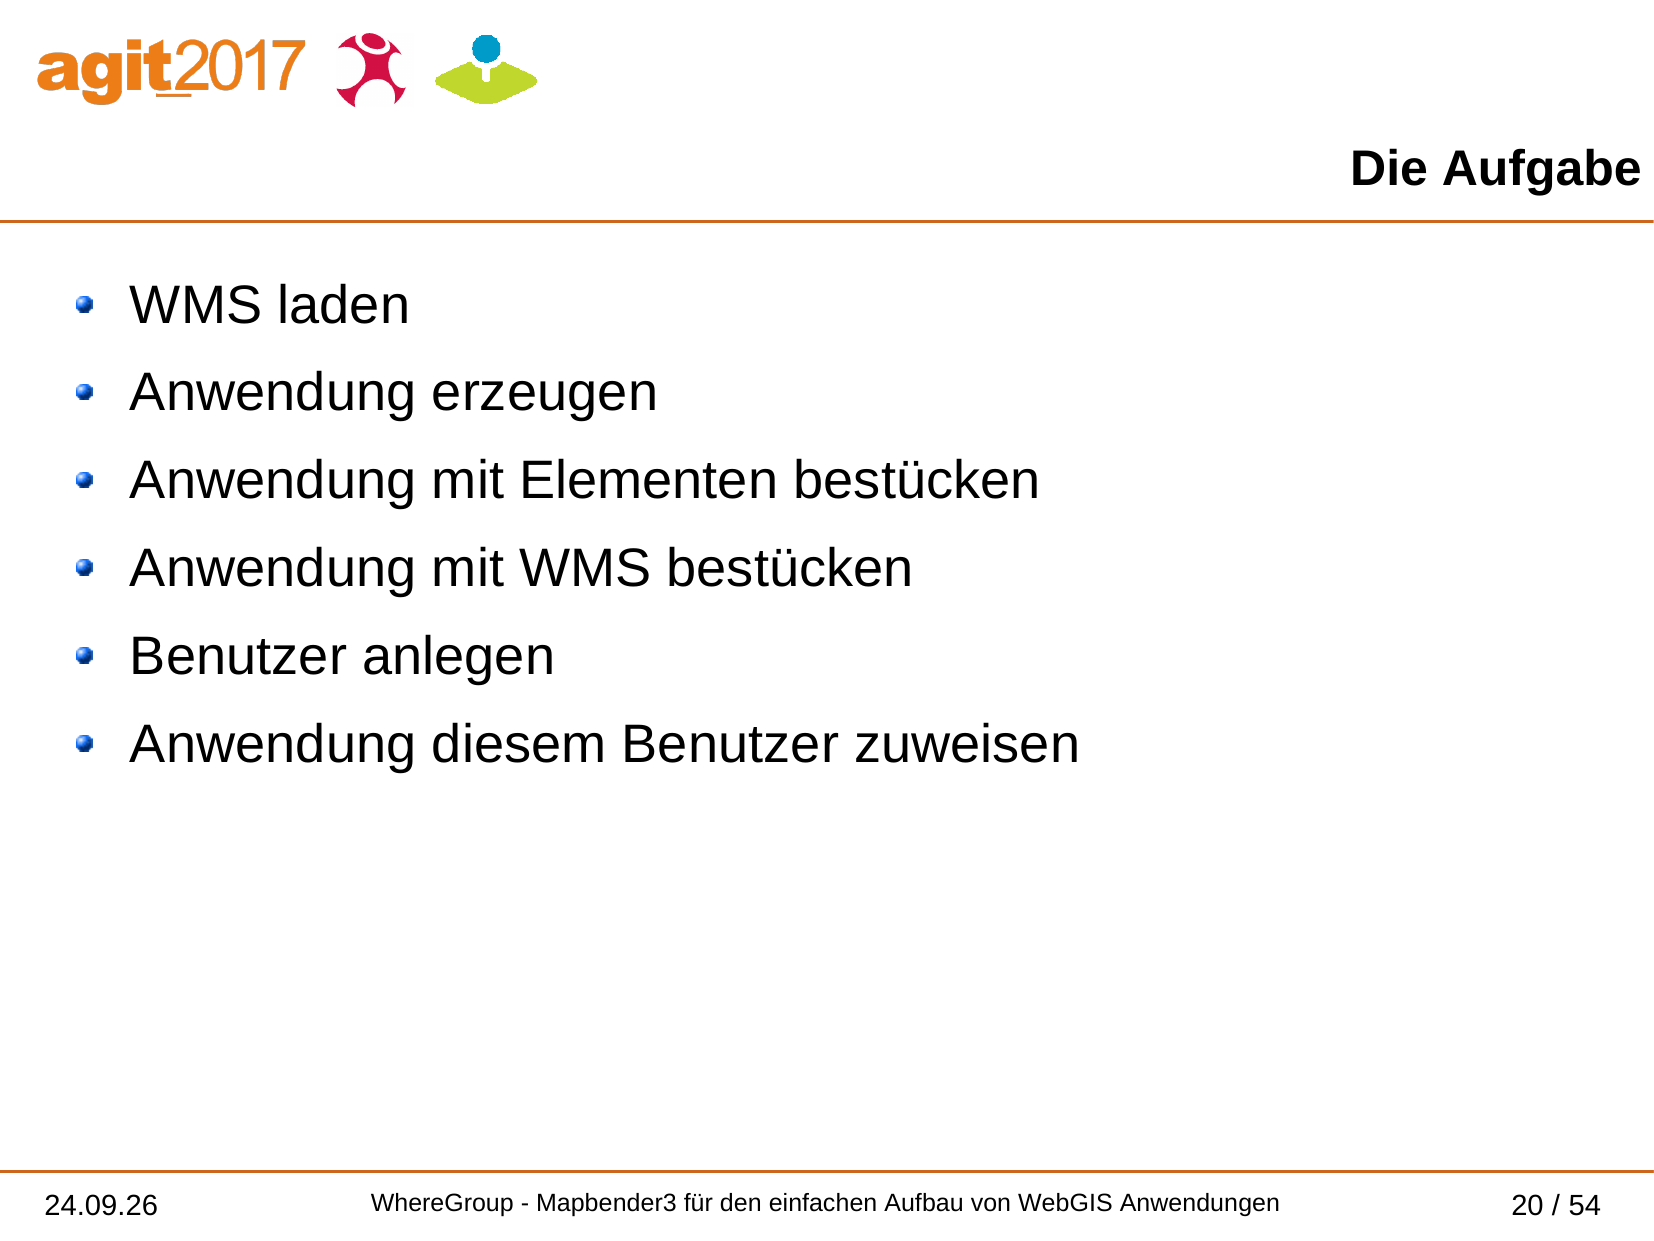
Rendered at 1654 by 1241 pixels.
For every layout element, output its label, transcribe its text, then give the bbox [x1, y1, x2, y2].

list WMS laden Anwendung erzeugen Anwendung mit Elementen bestücken Anwendung mit WMS bestücken Benutzer anlegen Anwendung diesem Benutzer zuweisen [59, 274, 1548, 1093]
picture [35, 23, 308, 107]
picture [435, 35, 538, 104]
title Die Aufgabe [153, 124, 1642, 213]
